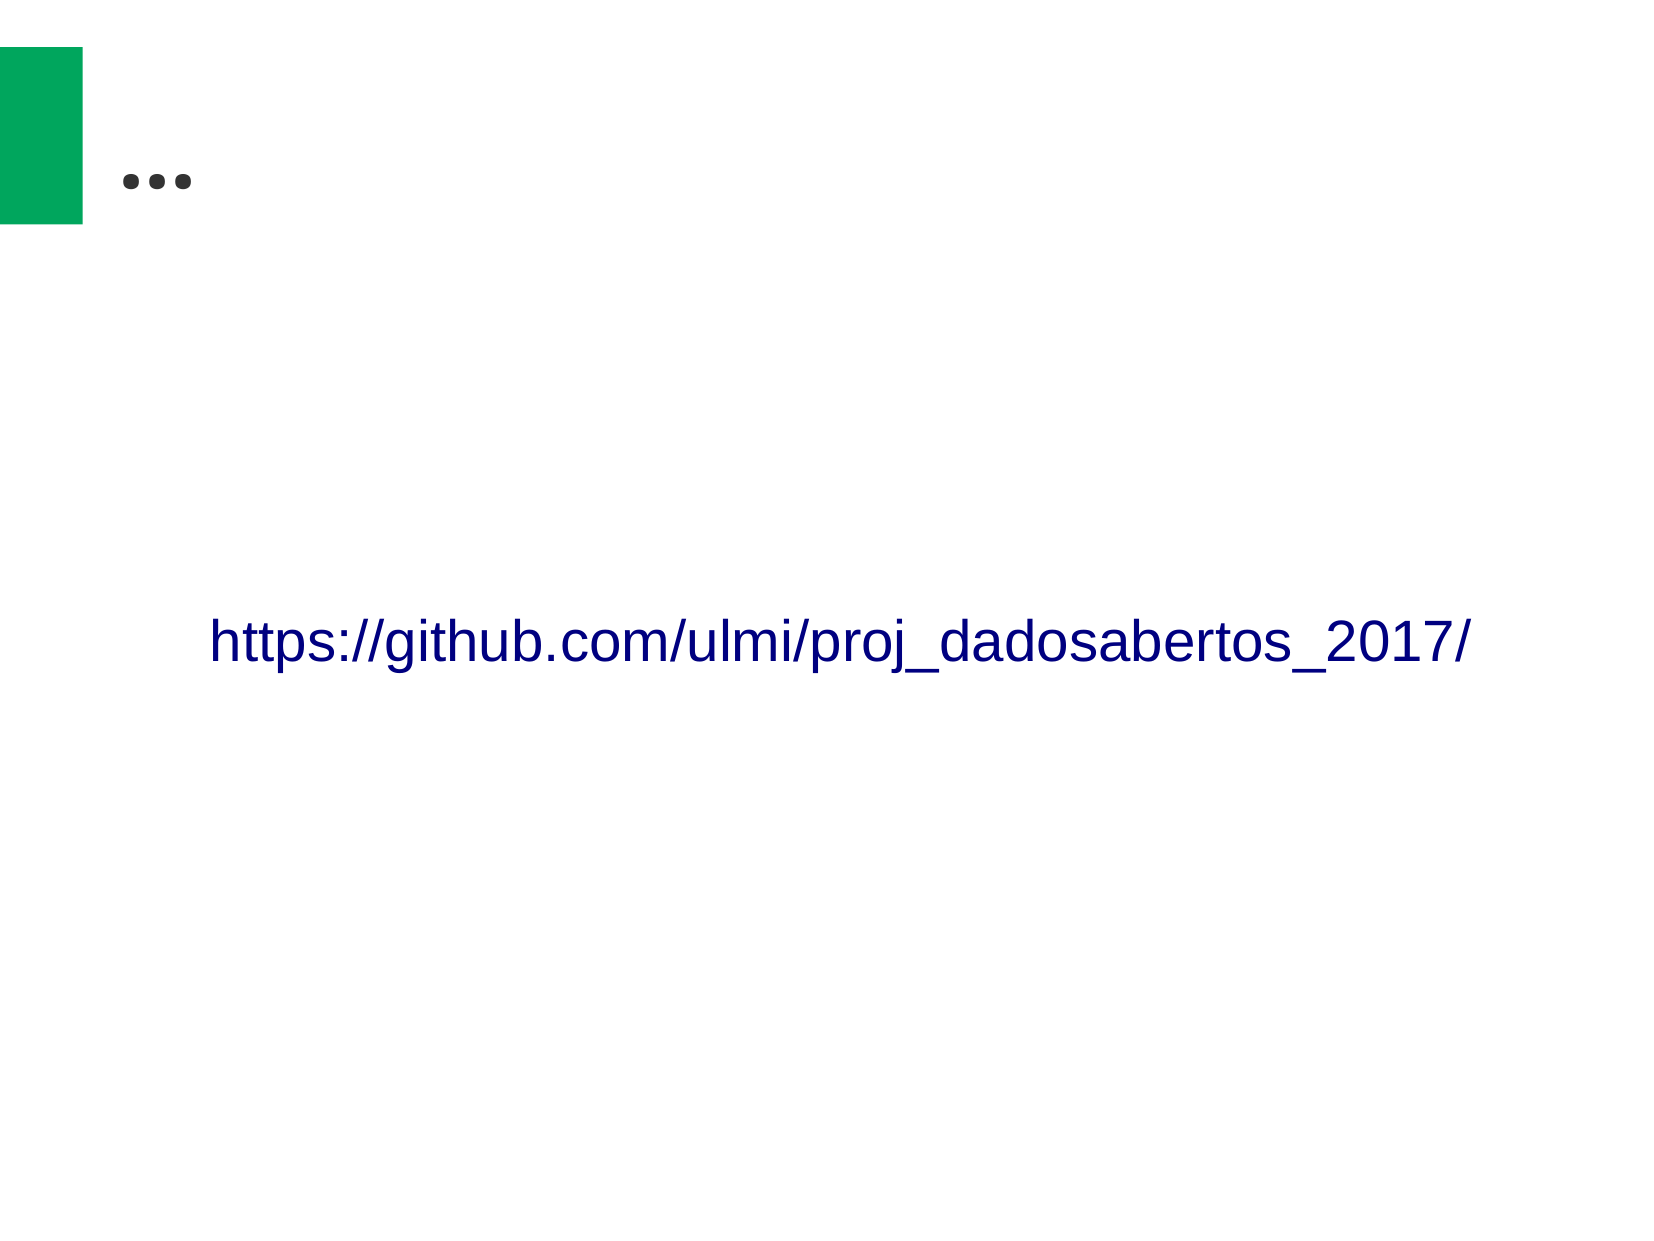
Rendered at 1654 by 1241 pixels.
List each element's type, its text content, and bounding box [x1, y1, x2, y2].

title ... [118, 49, 1571, 257]
text_box https://github.com/ulmi/proj_dadosabertos_2017/ [195, 601, 1546, 746]
